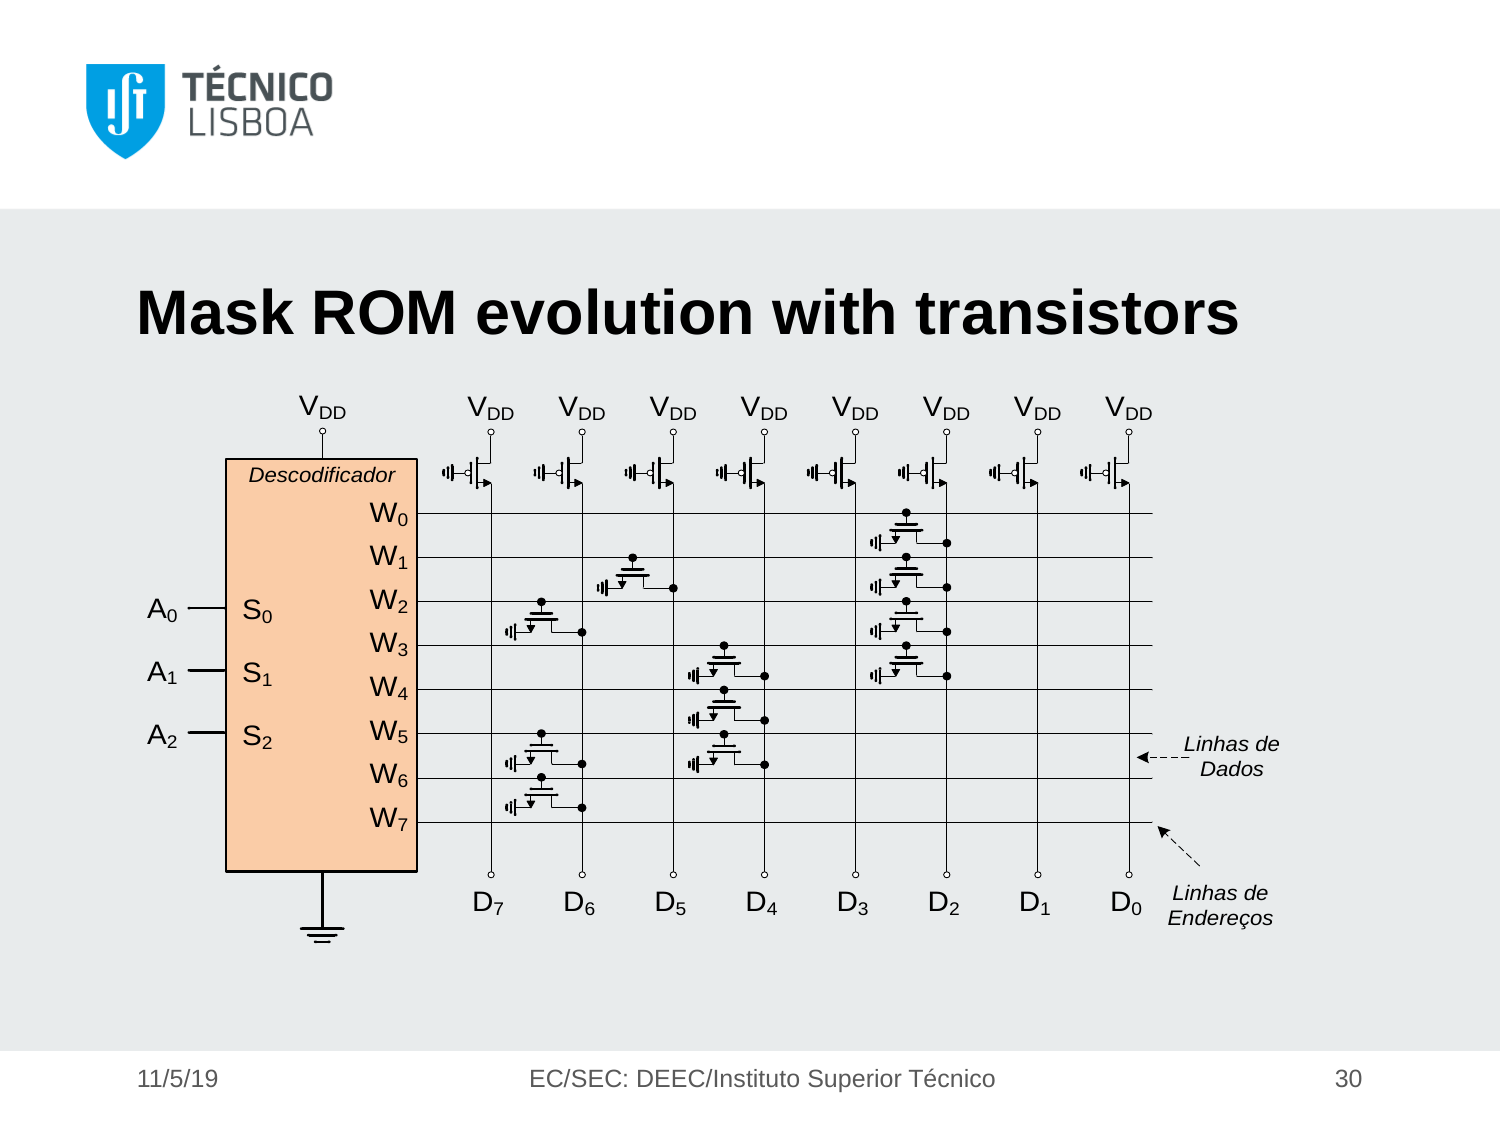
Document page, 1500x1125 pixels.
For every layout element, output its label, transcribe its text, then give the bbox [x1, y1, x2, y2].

picture [0, 0, 1500, 1125]
slide_number <number> [1077, 1052, 1378, 1103]
slide_number 11/5/19 [121, 1052, 425, 1103]
title Mask ROM evolution with transistors [121, 237, 1378, 381]
footer EC/SEC: DEEC/Instituto Superior Técnico [512, 1052, 1021, 1103]
